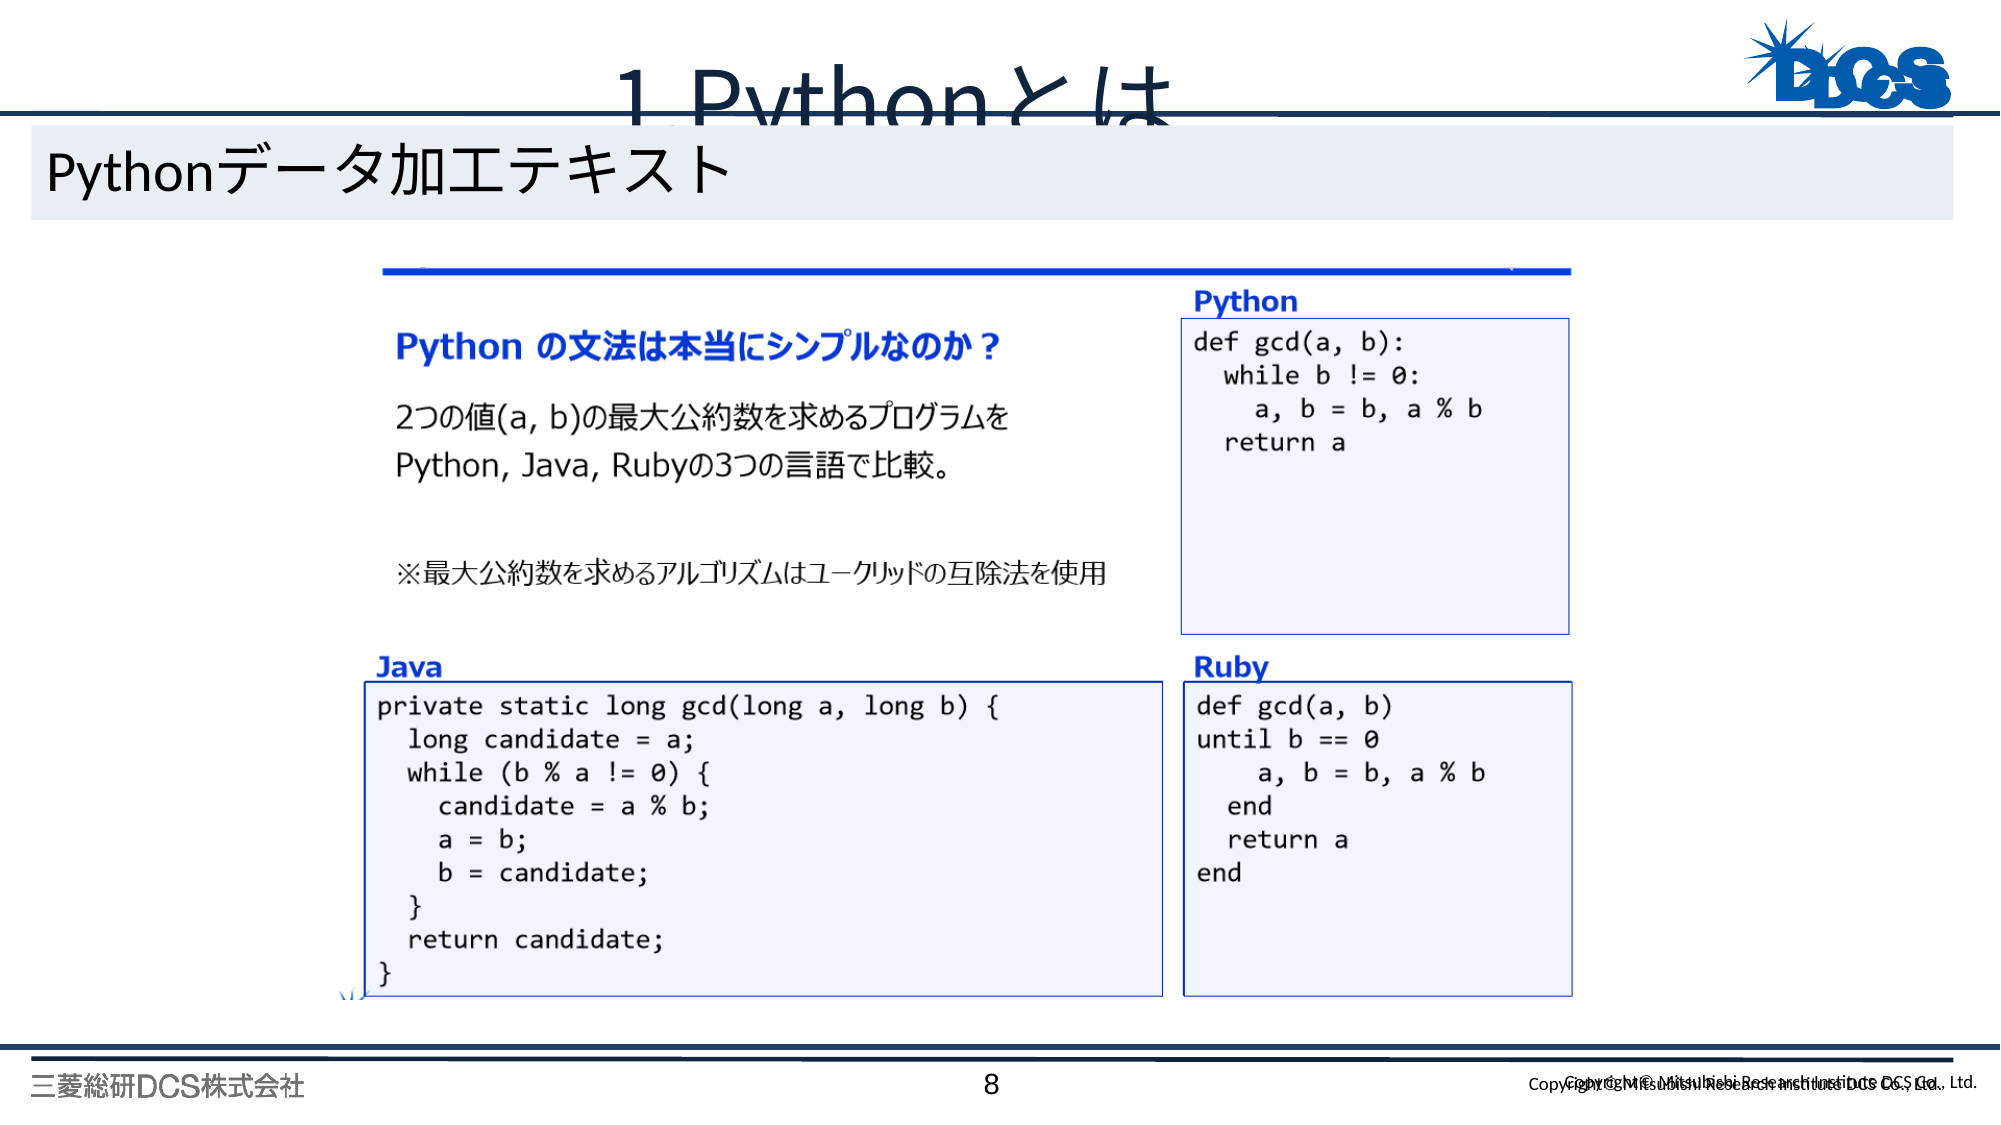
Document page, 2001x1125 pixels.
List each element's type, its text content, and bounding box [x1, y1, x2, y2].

list Pythonデータ加工テキスト [31, 125, 1954, 220]
title 1.Pythonとは [31, 38, 1756, 110]
picture [326, 267, 1591, 1000]
list [31, 231, 1954, 1047]
picture [31, 1073, 304, 1098]
